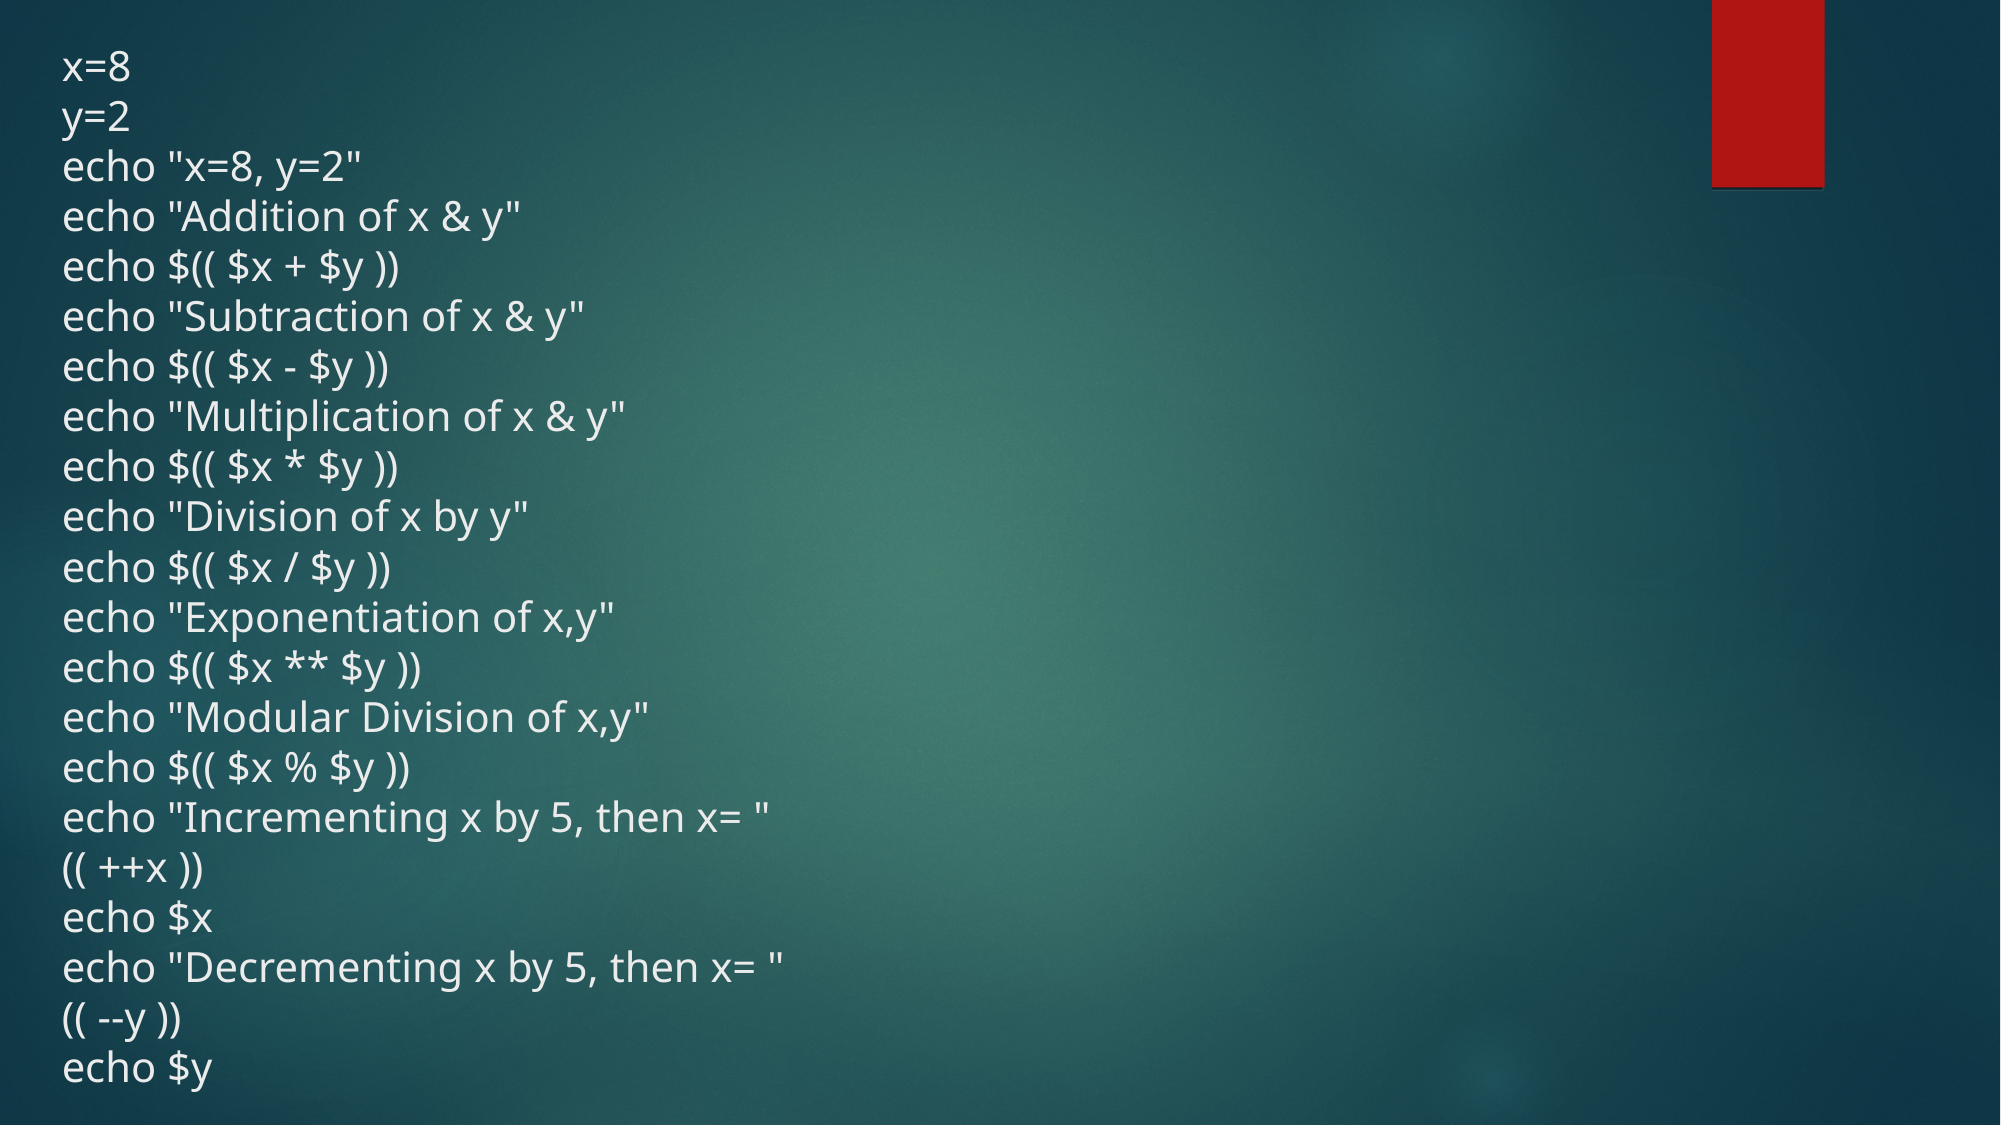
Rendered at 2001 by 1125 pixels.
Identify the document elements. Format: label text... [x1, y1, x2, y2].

title x=8 y=2 echo "x=8, y=2" echo "Addition of x & y" echo $(( $x + $y )) echo "Subtraction of x & y" echo $(( $x - $y )) echo "Multiplication of x & y" echo $(( $x * $y )) echo "Division of x by y" echo $(( $x / $y )) echo "Exponentiation of x,y" echo $(( $x ** $y )) echo "Modular Division of x,y" echo $(( $x % $y )) echo "Incrementing x by 5, then x= " (( ++x )) echo $x echo "Decrementing x by 5, then x= " (( --y )) echo $y [46, 32, 1649, 1110]
picture [0, 0, 2001, 1125]
